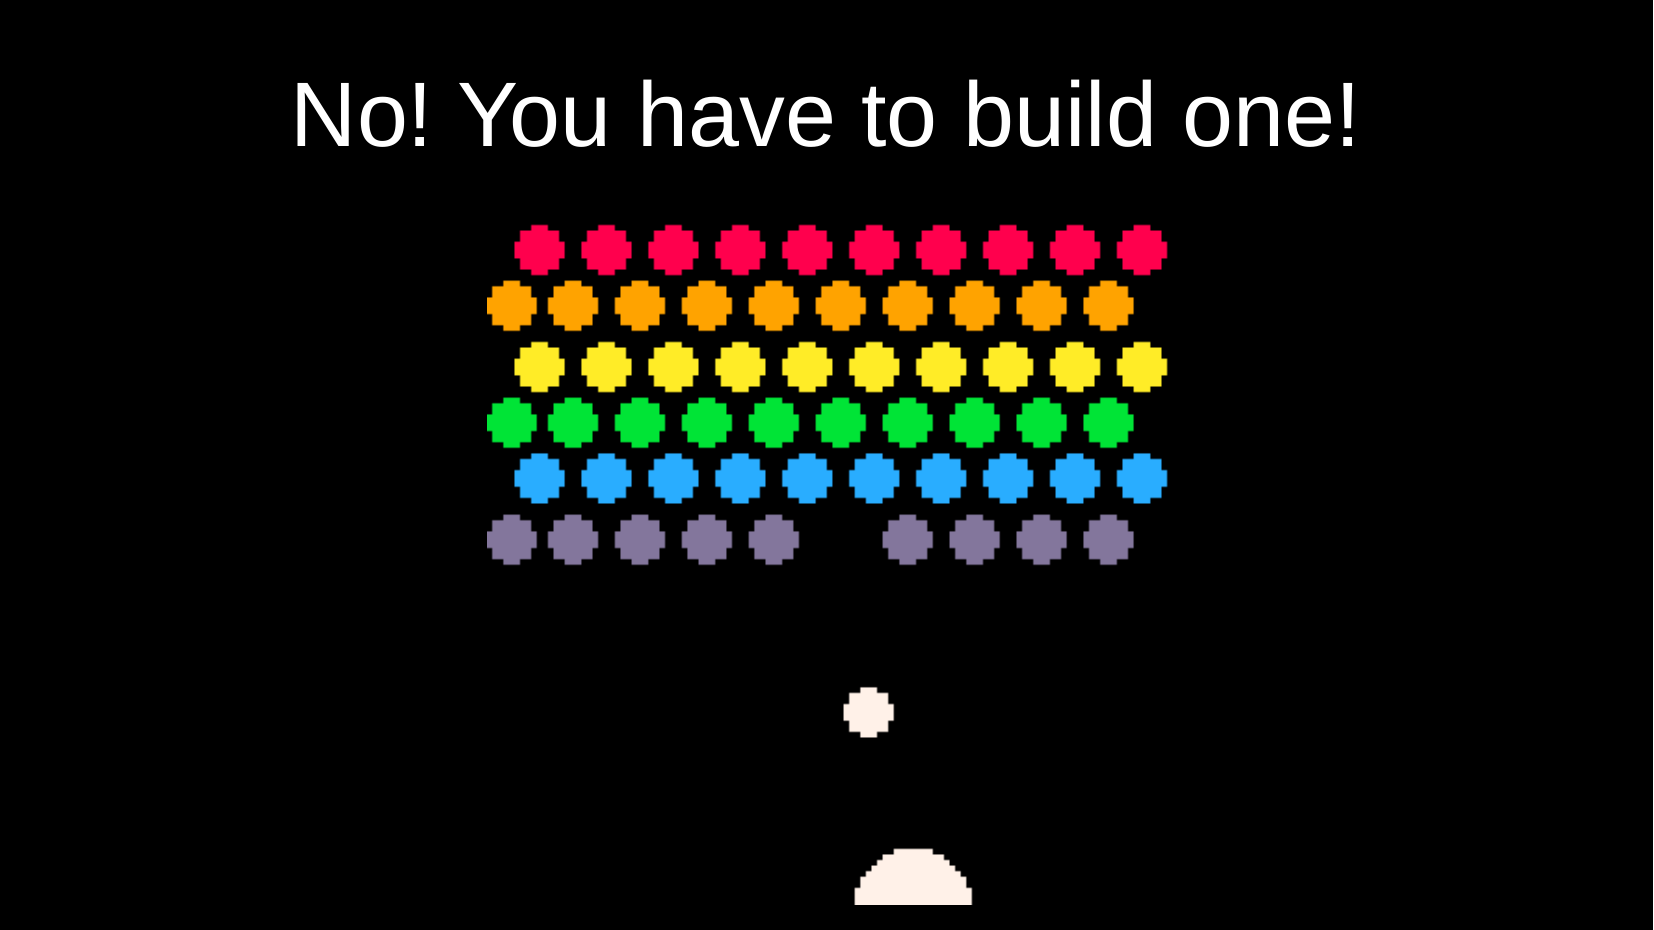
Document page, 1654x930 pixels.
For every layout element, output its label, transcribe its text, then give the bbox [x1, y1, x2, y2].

picture [487, 192, 1201, 905]
title No! You have to build one! [82, 37, 1571, 193]
